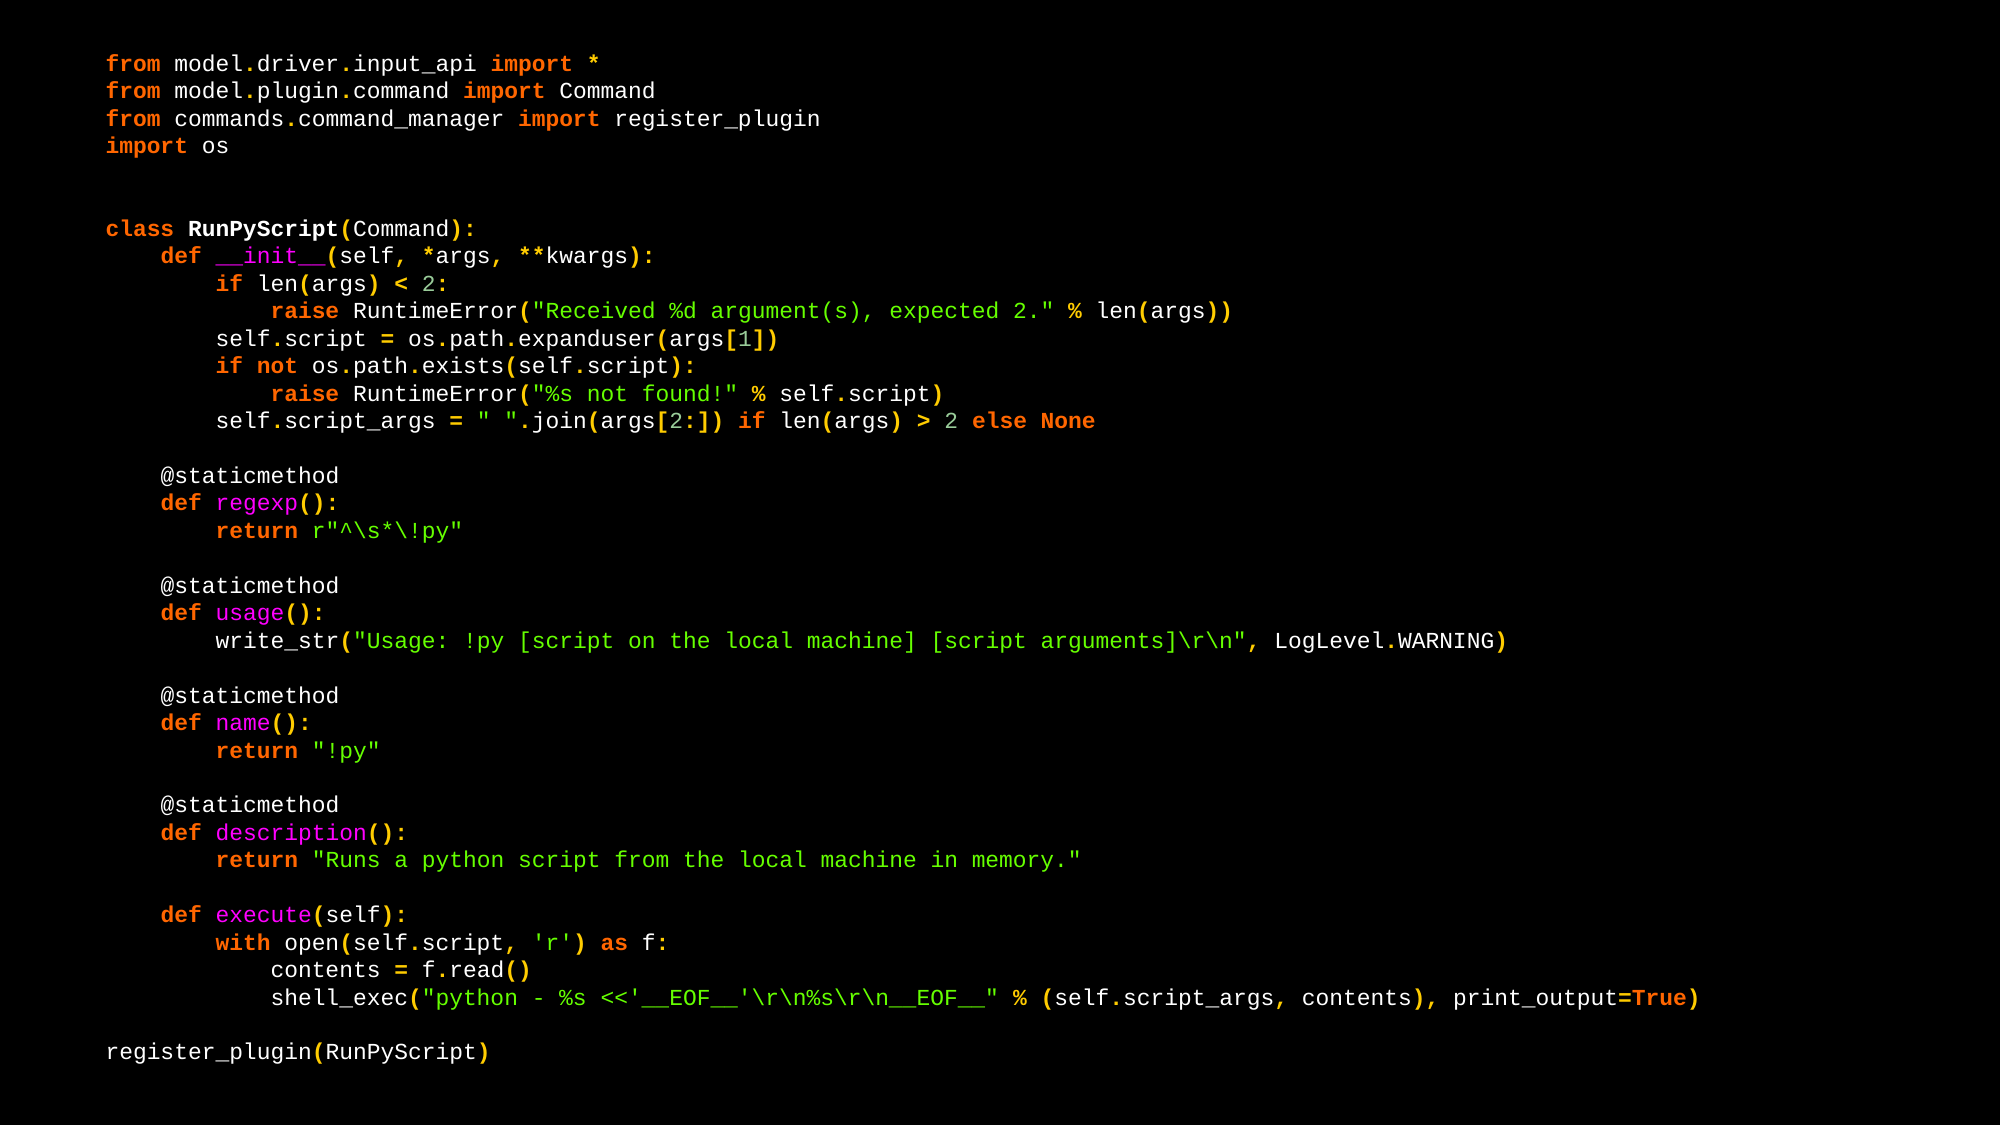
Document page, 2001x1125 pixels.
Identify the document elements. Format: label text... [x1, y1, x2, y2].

text_box from model.driver.input_api import * from model.plugin.command import Command from commands.command_manager import register_plugin import os class RunPyScript(Command): def __init__(self, *args, **kwargs): if len(args) < 2: raise RuntimeError("Received %d argument(s), expected 2." % len(args)) self.script = os.path.expanduser(args[1]) if not os.path.exists(self.script): raise RuntimeError("%s not found!" % self.script) self.script_args = " ".join(args[2:]) if len(args) > 2 else None @staticmethod def regexp(): return r"^\s*\!py" @staticmethod def usage(): write_str("Usage: !py [script on the local machine] [script arguments]\r\n", LogLevel.WARNING) @staticmethod def name(): return "!py" @staticmethod def description(): return "Runs a python script from the local machine in memory." def execute(self): with open(self.script, 'r') as f: contents = f.read() shell_exec("python - %s <<'__EOF__'\r\n%s\r\n__EOF__" % (self.script_args, contents), print_output=True) register_plugin(RunPyScript) [90, 41, 1957, 1073]
